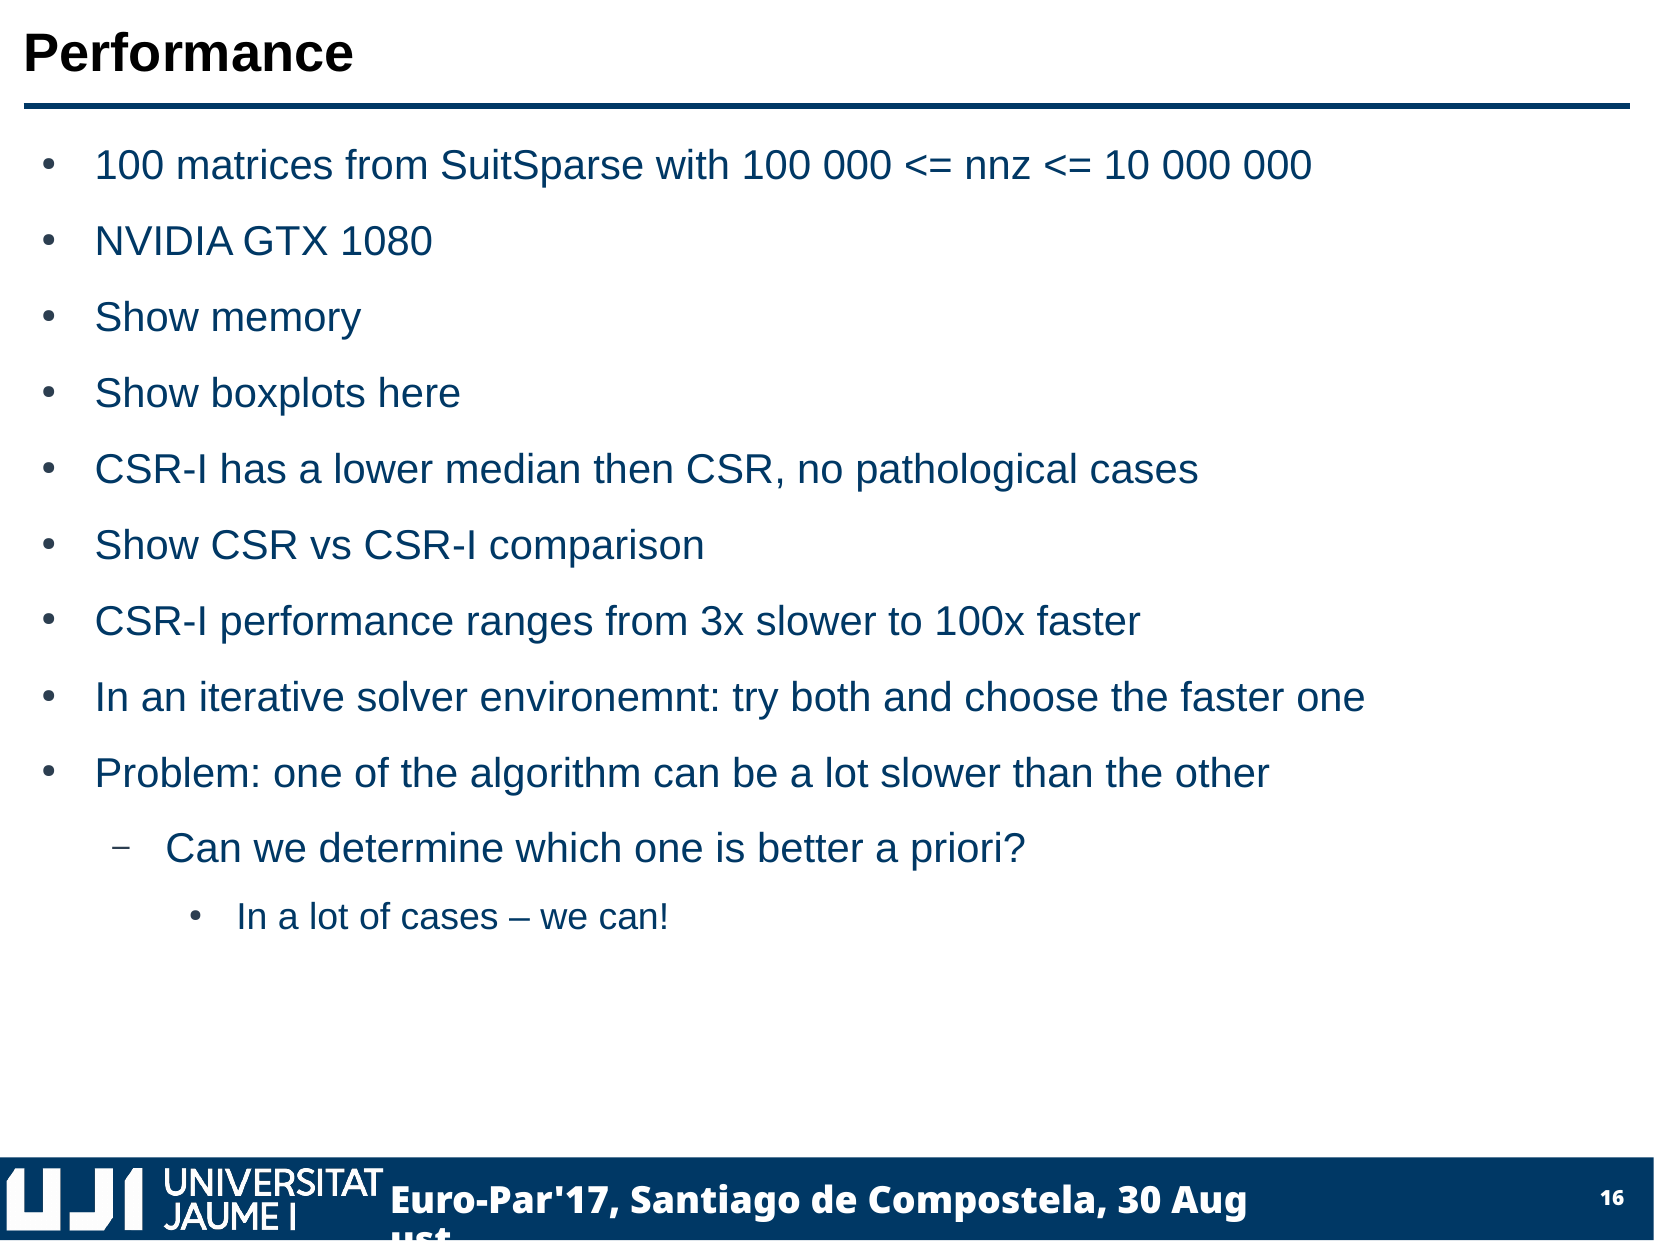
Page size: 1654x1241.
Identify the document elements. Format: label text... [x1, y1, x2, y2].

picture [0, 1158, 390, 1241]
title Performance [23, 0, 1630, 107]
list 100 matrices from SuitSparse with 100 000 <= nnz <= 10 000 000 NVIDIA GTX 1080 Show memory Show boxplots here CSR-I has a lower median then CSR, no pathological cases Show CSR vs CSR-I comparison CSR-I performance ranges from 3x slower to 100x faster In an iterative solver environemnt: try both and choose the faster one Problem: one of the algorithm can be a lot slower than the other Can we determine which one is better a priori? In a lot of cases – we can! [23, 141, 1630, 1134]
